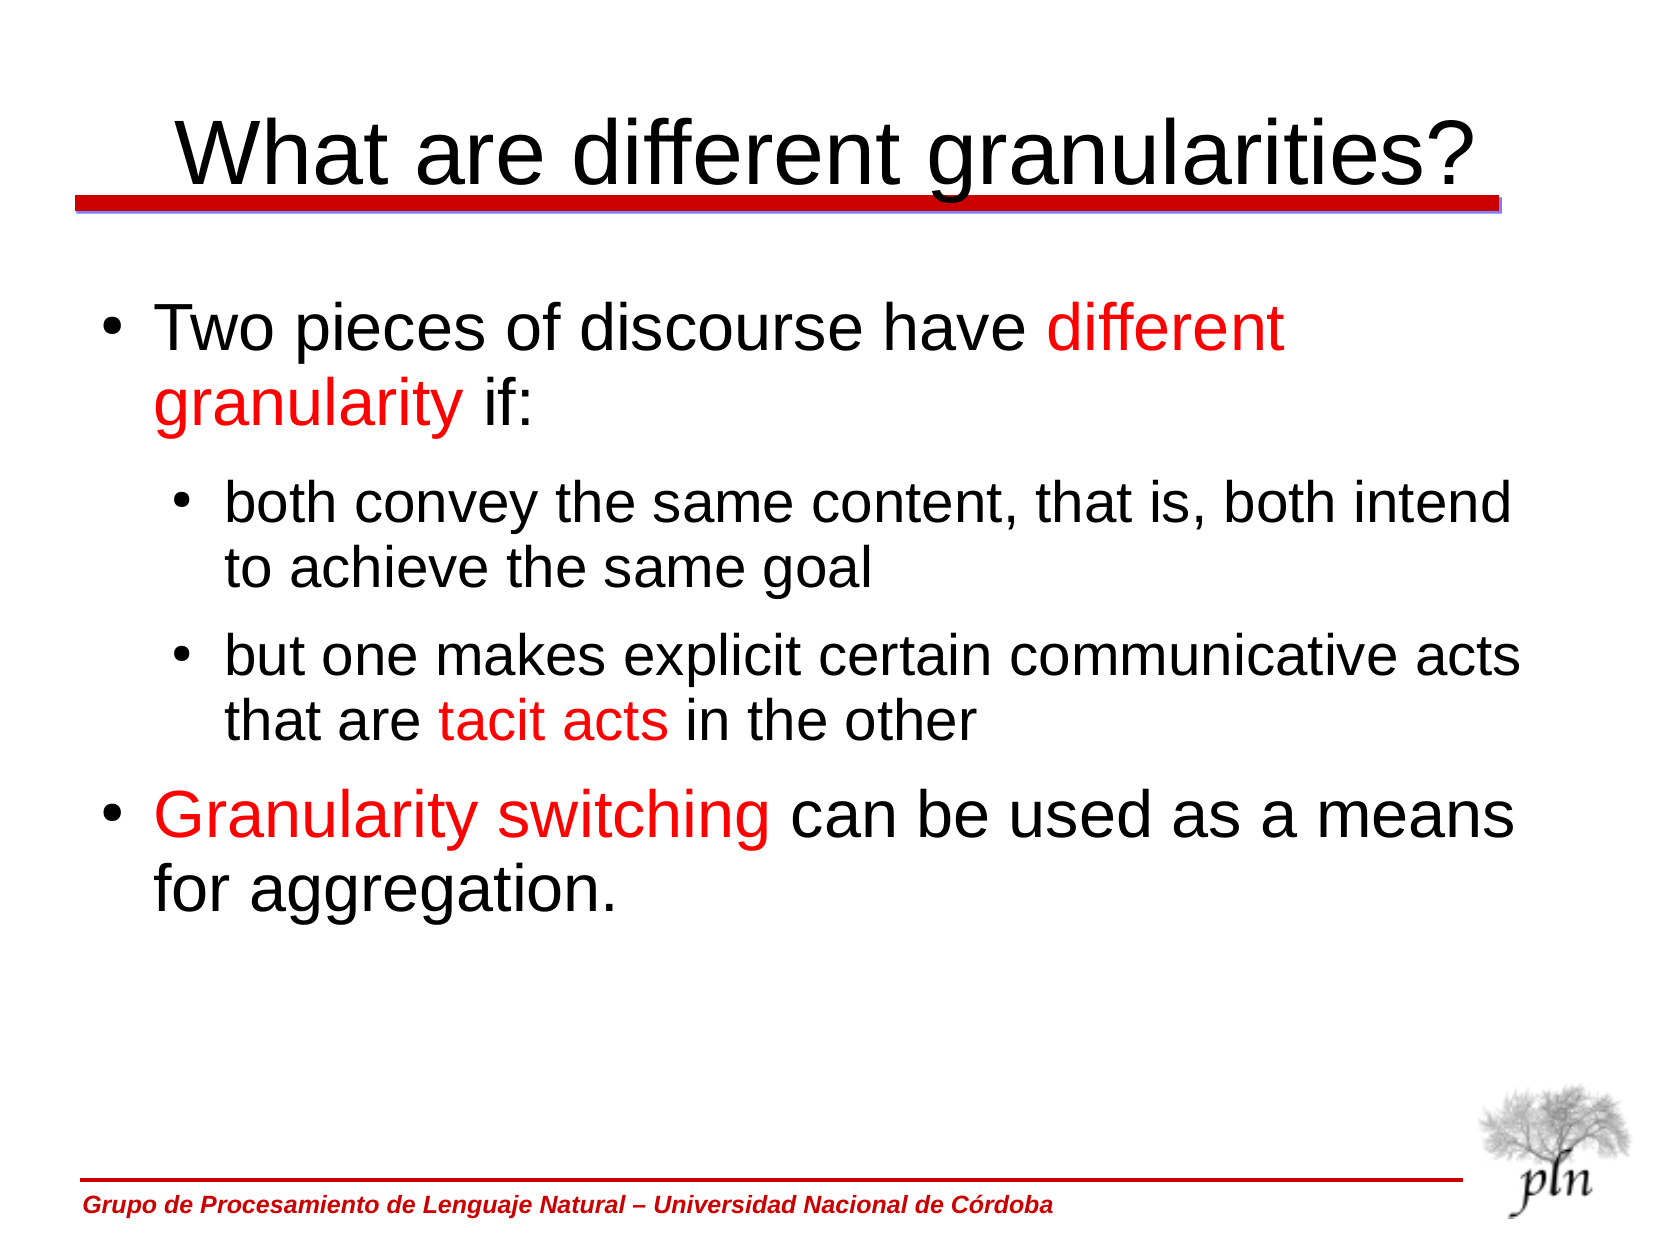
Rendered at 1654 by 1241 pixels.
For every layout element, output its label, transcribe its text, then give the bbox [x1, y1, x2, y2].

list Two pieces of discourse have different granularity if: both convey the same content, that is, both intend to achieve the same goal but one makes explicit certain communicative acts that are tacit acts in the other Granularity switching can be used as a means for aggregation. [82, 290, 1571, 1109]
title What are different granularities? [82, 49, 1571, 257]
picture [1477, 1083, 1635, 1219]
